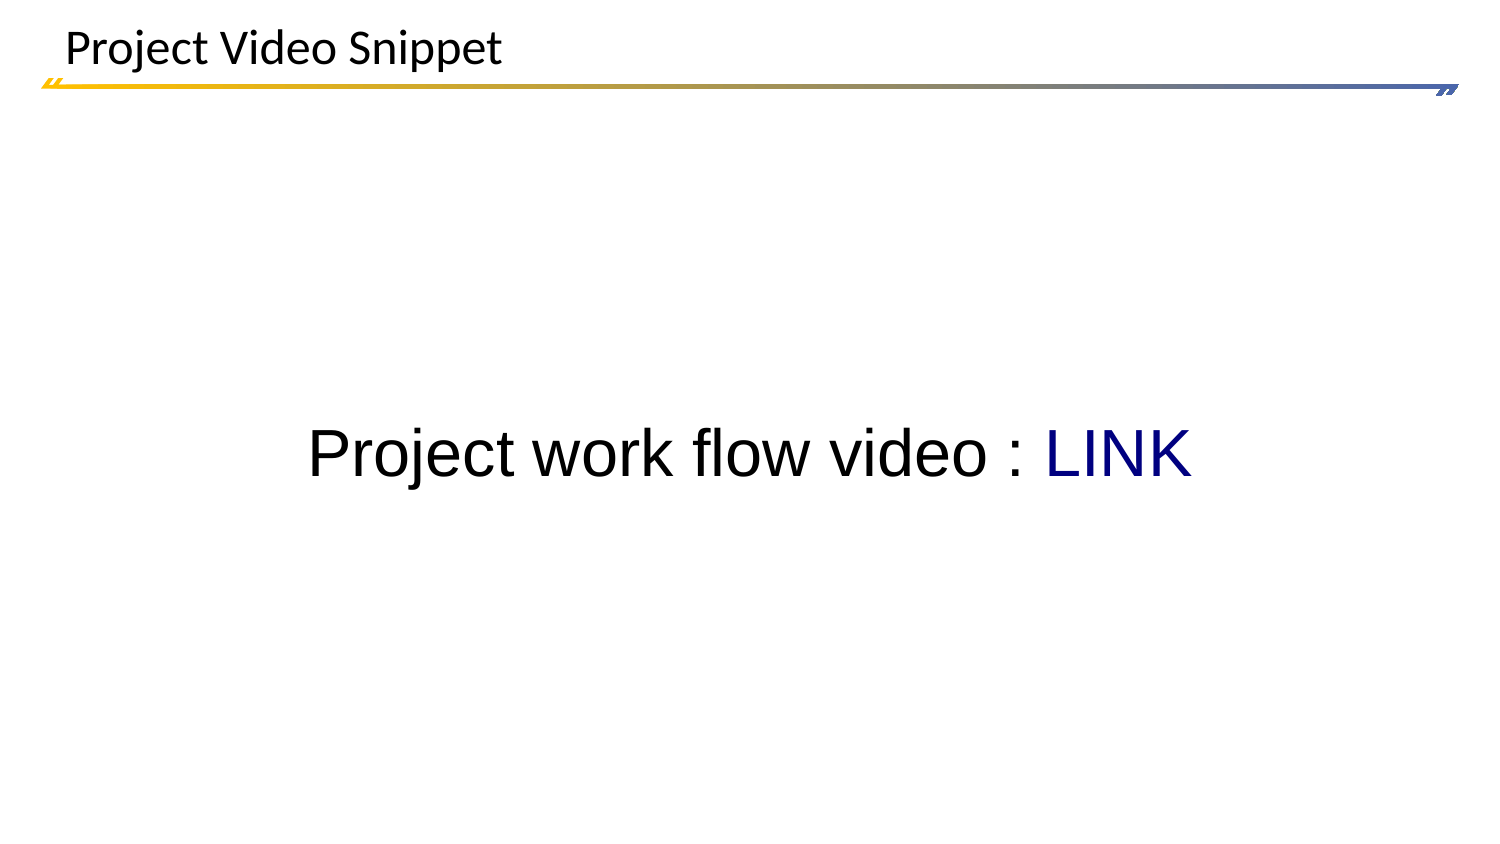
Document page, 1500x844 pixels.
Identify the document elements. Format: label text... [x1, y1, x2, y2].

title Project Video Snippet [50, 0, 1450, 83]
subtitle Project work flow video : LINK [50, 109, 1450, 797]
